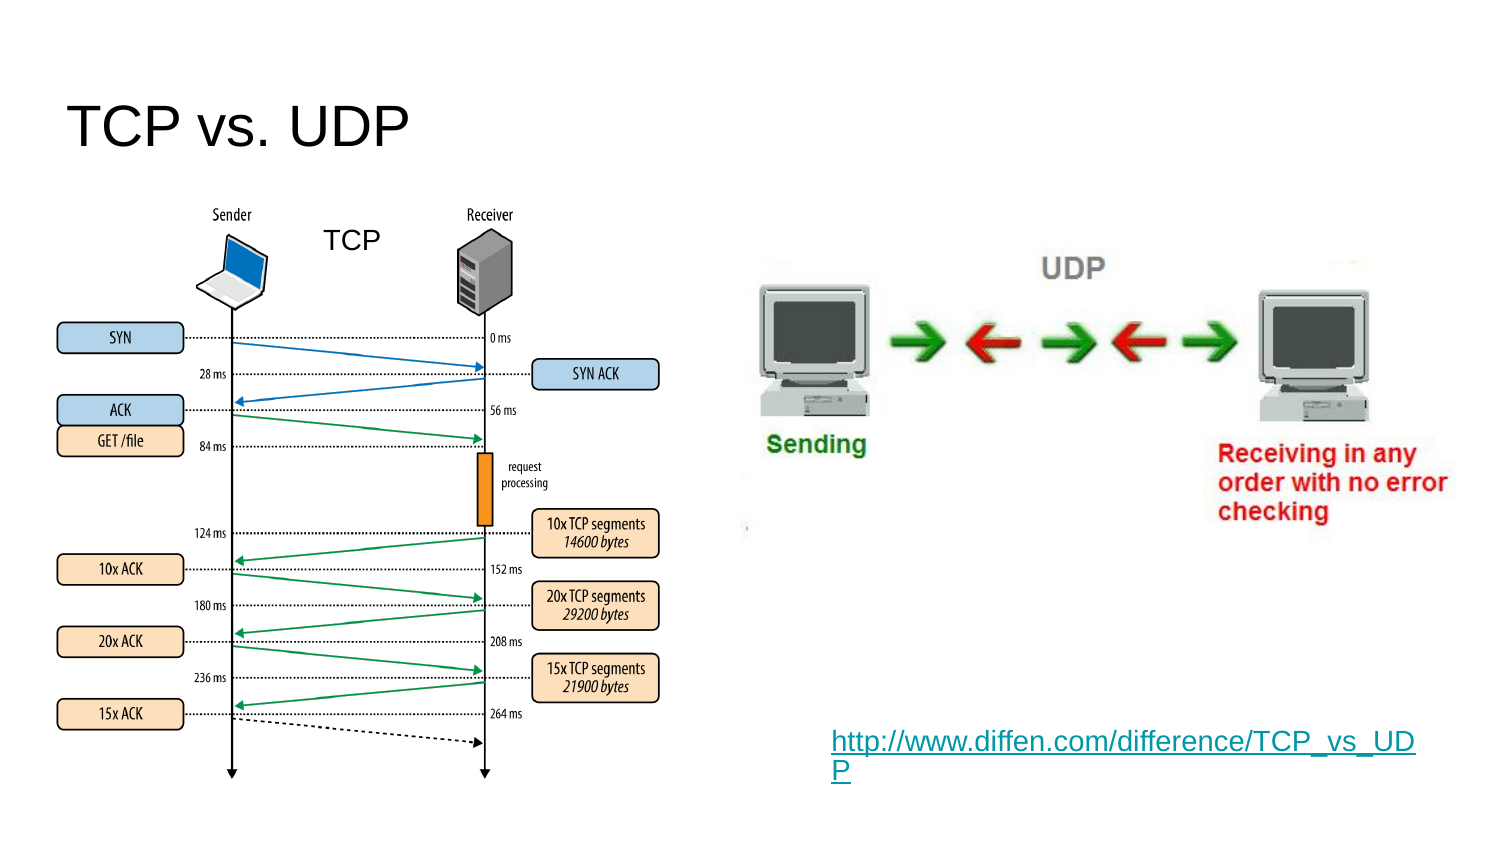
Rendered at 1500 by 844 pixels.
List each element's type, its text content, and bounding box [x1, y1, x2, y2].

title TCP vs. UDP [51, 72, 1449, 167]
text_box http://www.diffen.com/difference/TCP_vs_UDP [816, 707, 1449, 787]
text_box TCP [308, 206, 424, 274]
picture [51, 205, 670, 787]
picture [739, 166, 1468, 594]
